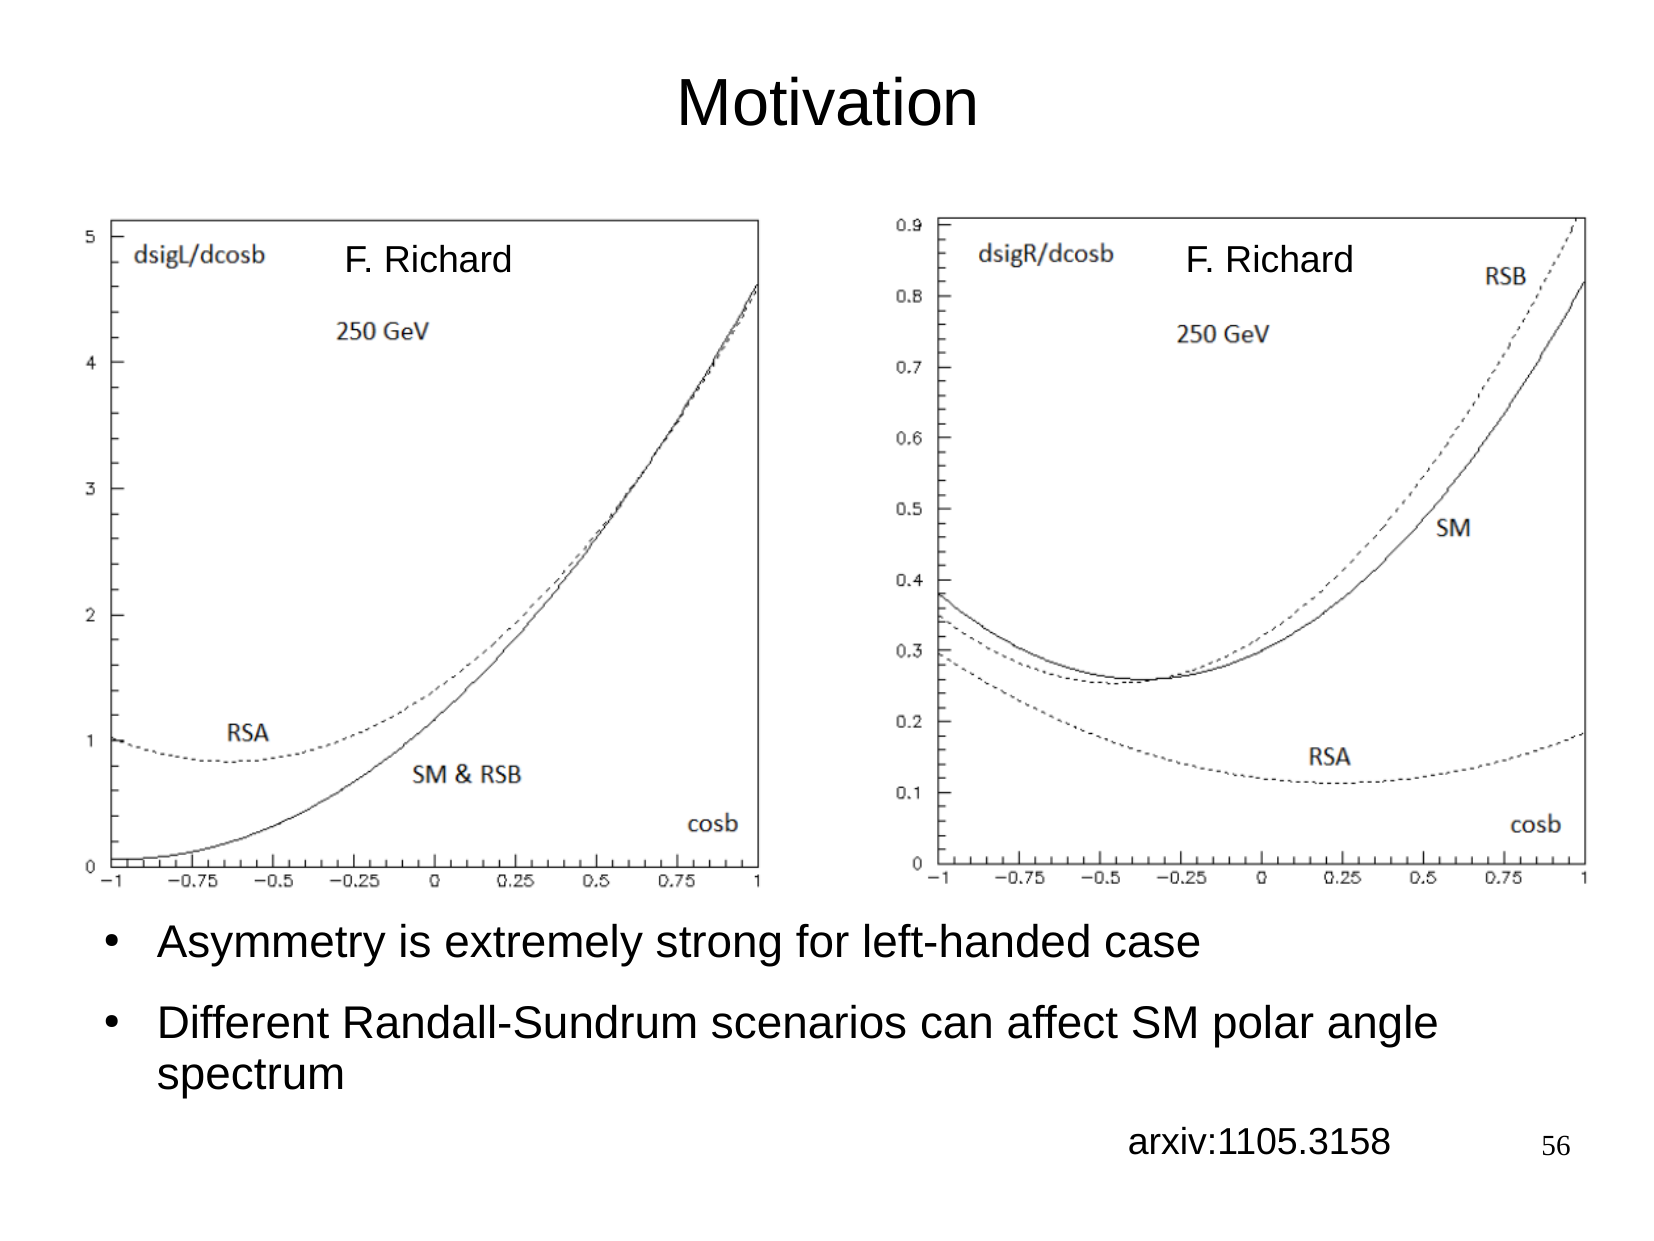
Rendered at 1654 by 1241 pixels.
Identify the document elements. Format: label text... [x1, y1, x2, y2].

text_box arxiv:1105.3158 [1045, 1113, 1474, 1170]
text_box F. Richard [329, 230, 528, 288]
list Asymmetry is extremely strong for left-handed case Different Randall-Sundrum scenarios can affect SM polar angle spectrum [85, 916, 1531, 1231]
picture [59, 197, 1606, 916]
text_box F. Richard [1170, 230, 1370, 288]
title Motivation [85, 52, 1571, 153]
